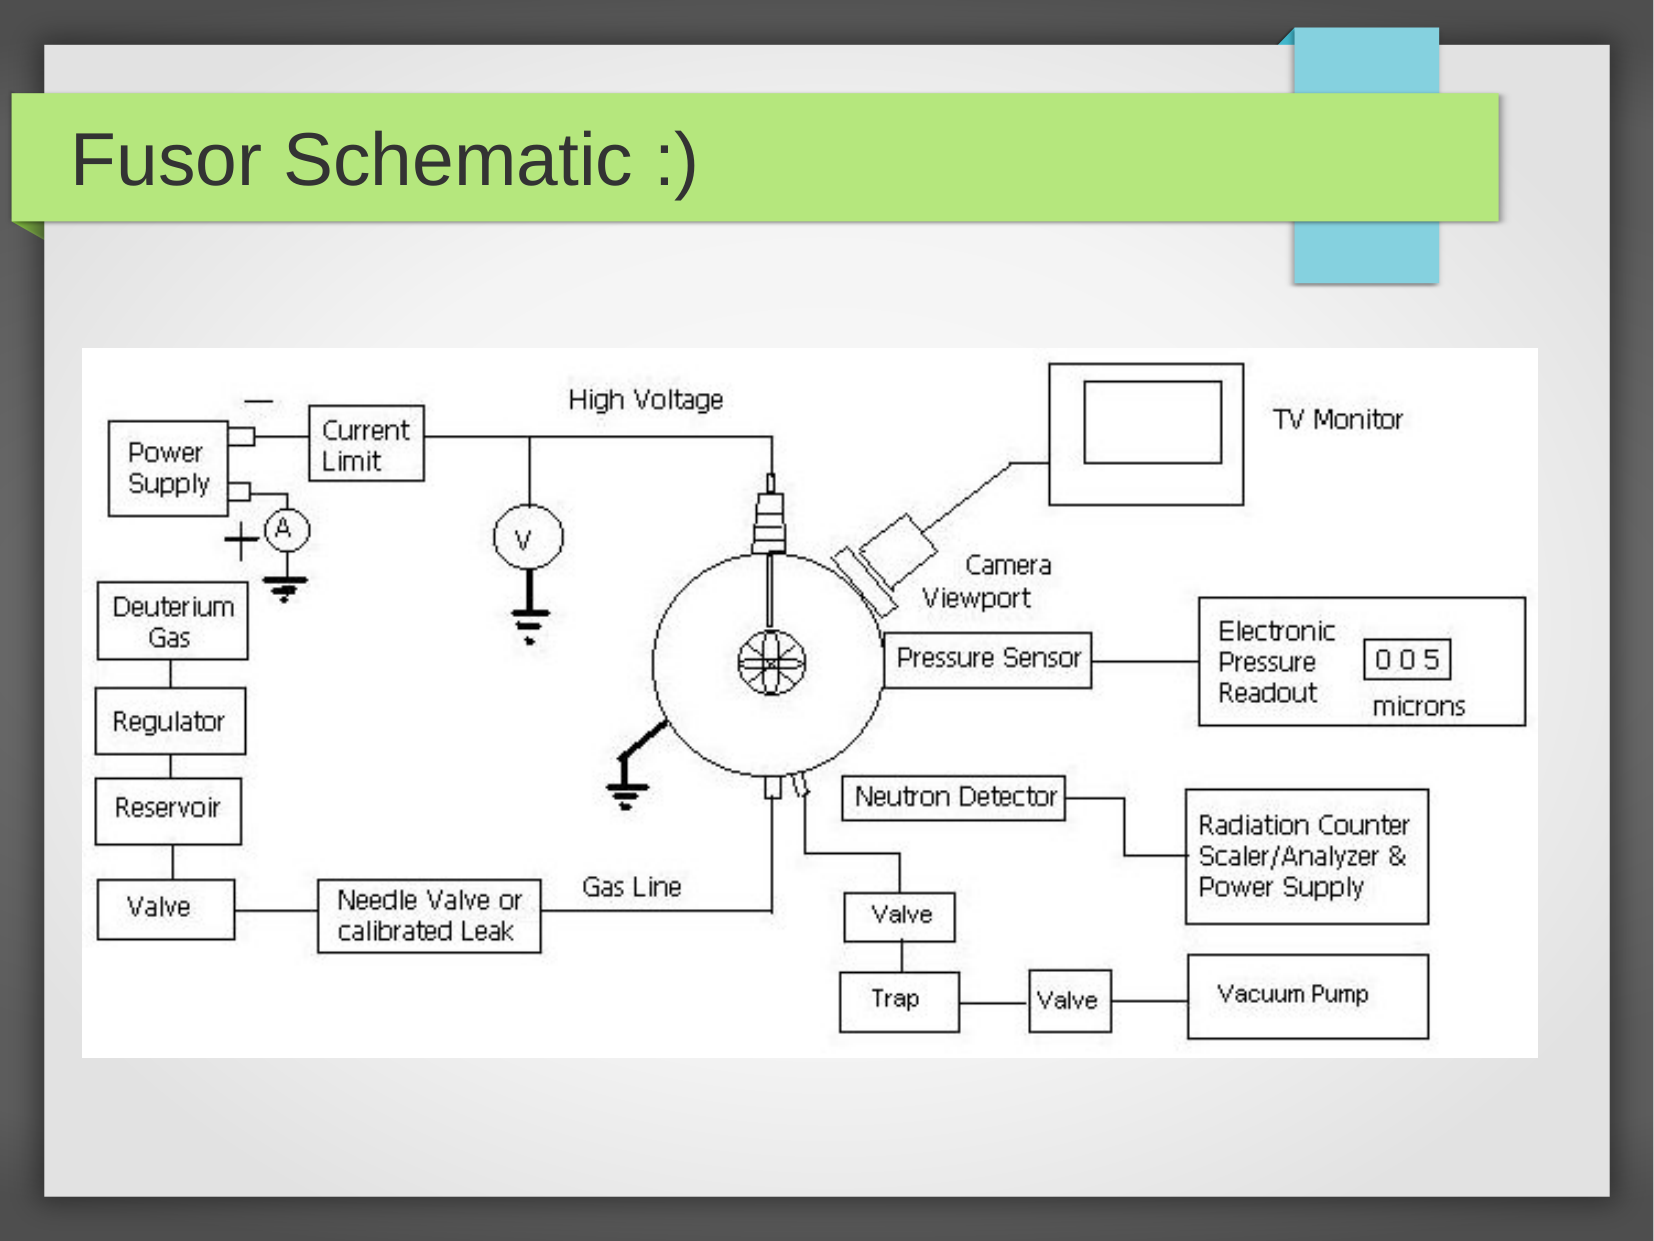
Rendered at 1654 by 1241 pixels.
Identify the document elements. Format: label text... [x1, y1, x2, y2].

picture [0, 0, 1654, 1241]
title Fusor Schematic :) [70, 106, 1229, 213]
